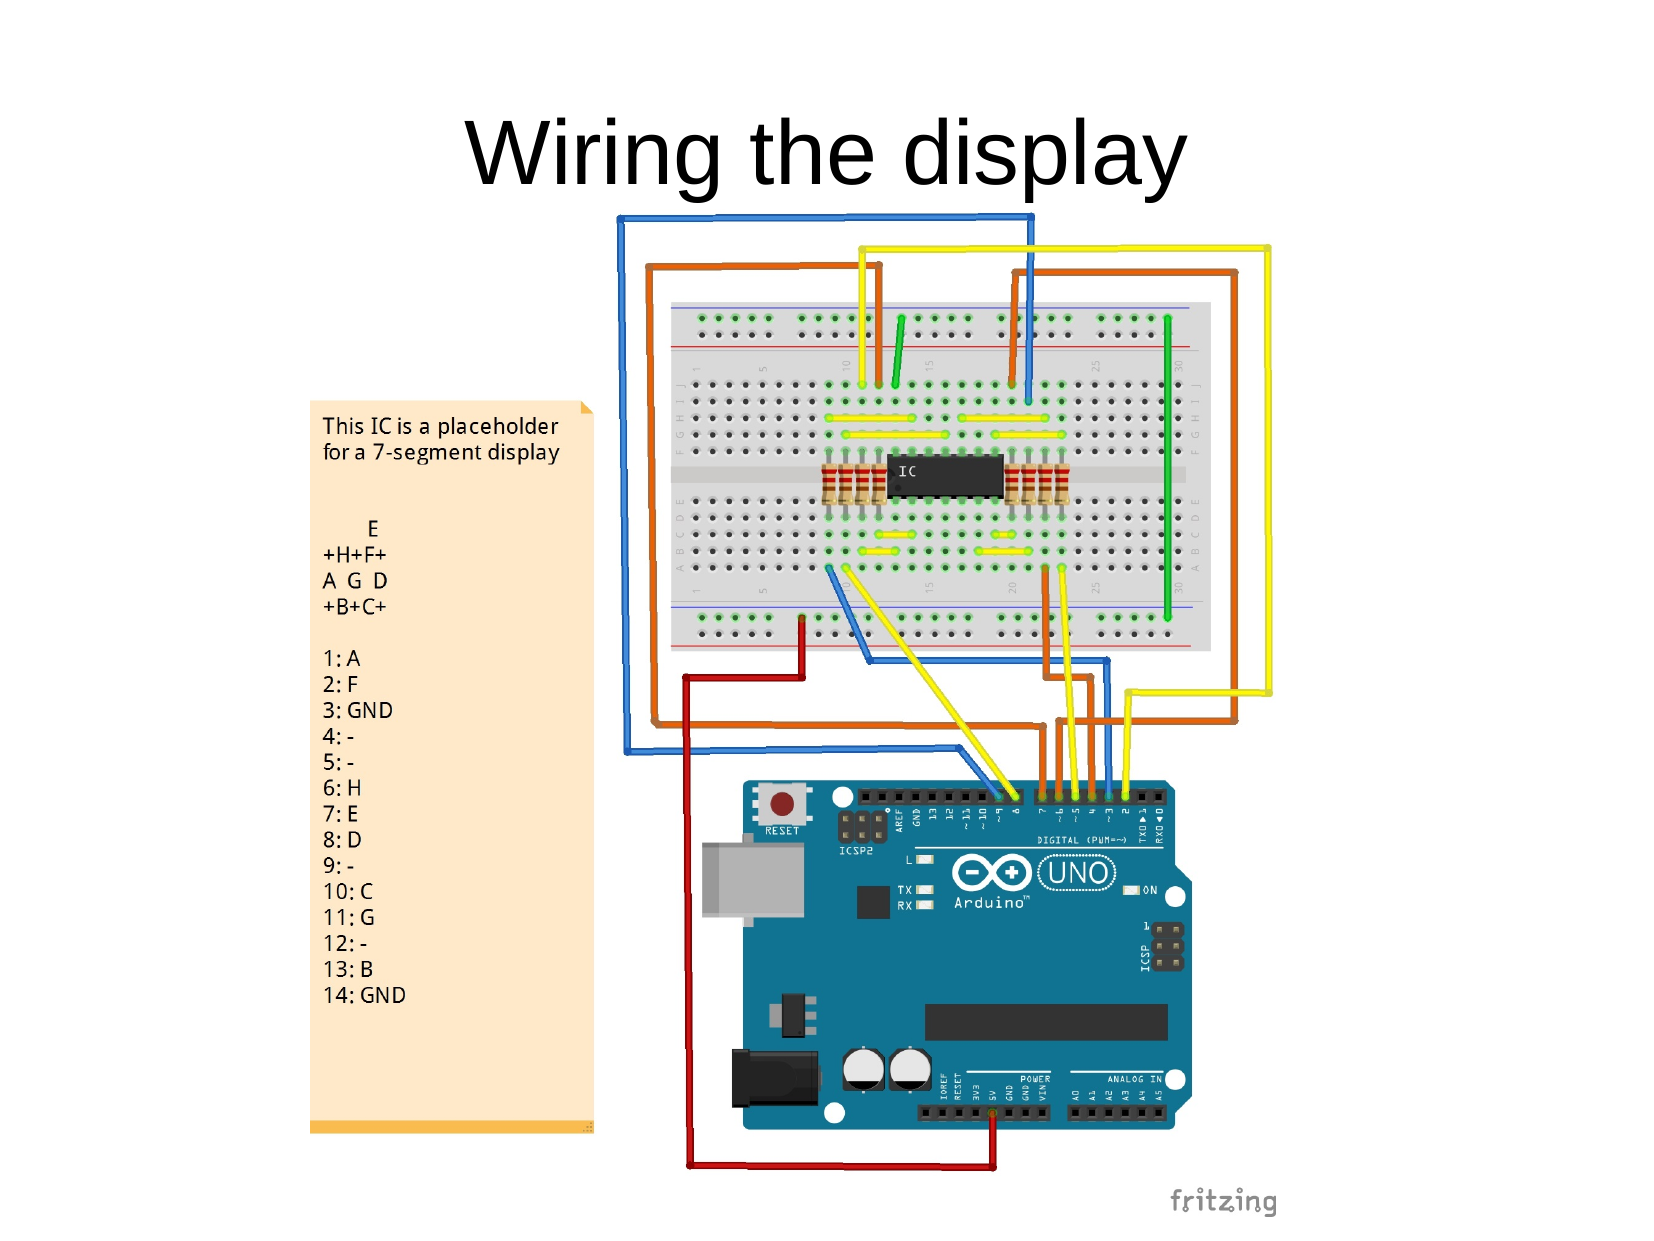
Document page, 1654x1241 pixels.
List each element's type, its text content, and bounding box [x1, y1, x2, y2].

picture [310, 209, 1276, 1217]
title Wiring the display [82, 49, 1571, 257]
